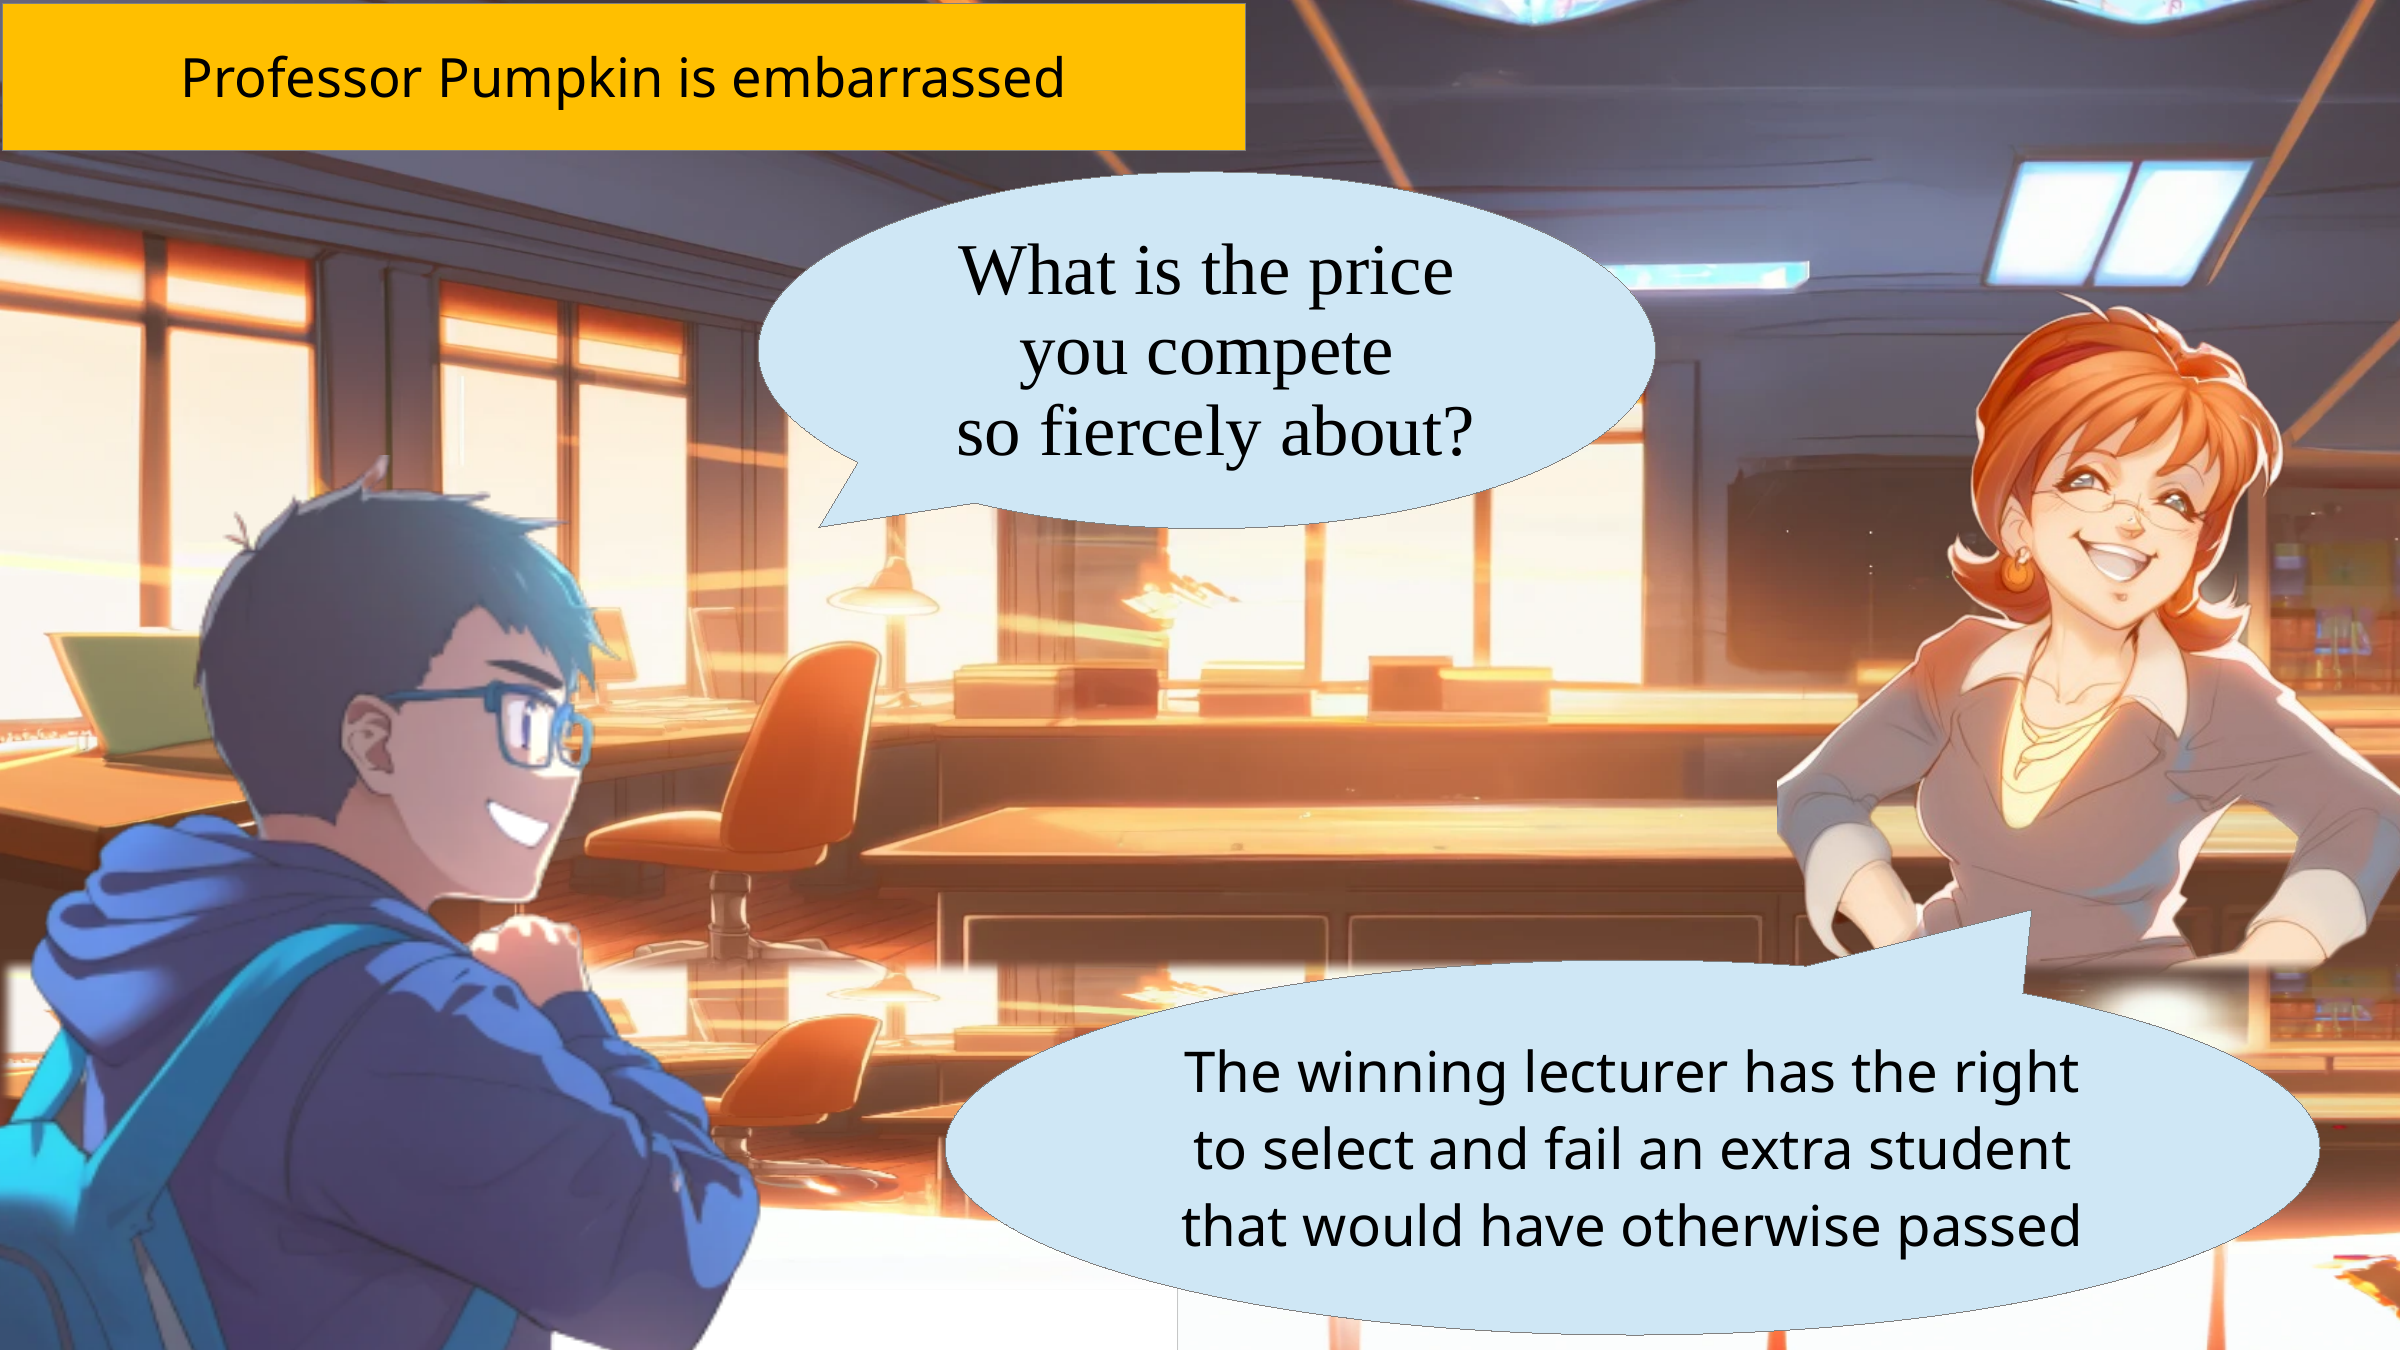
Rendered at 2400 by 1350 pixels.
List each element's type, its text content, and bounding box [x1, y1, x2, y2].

text_box What is the price you compete so fiercely about? [758, 171, 1656, 529]
text_box The winning lecturer has the right to select and fail an extra student that would have otherwise passed [1121, 909, 2321, 1336]
text_box Professor Pumpkin is embarrassed [2, 3, 1246, 151]
picture [0, 0, 2400, 1350]
